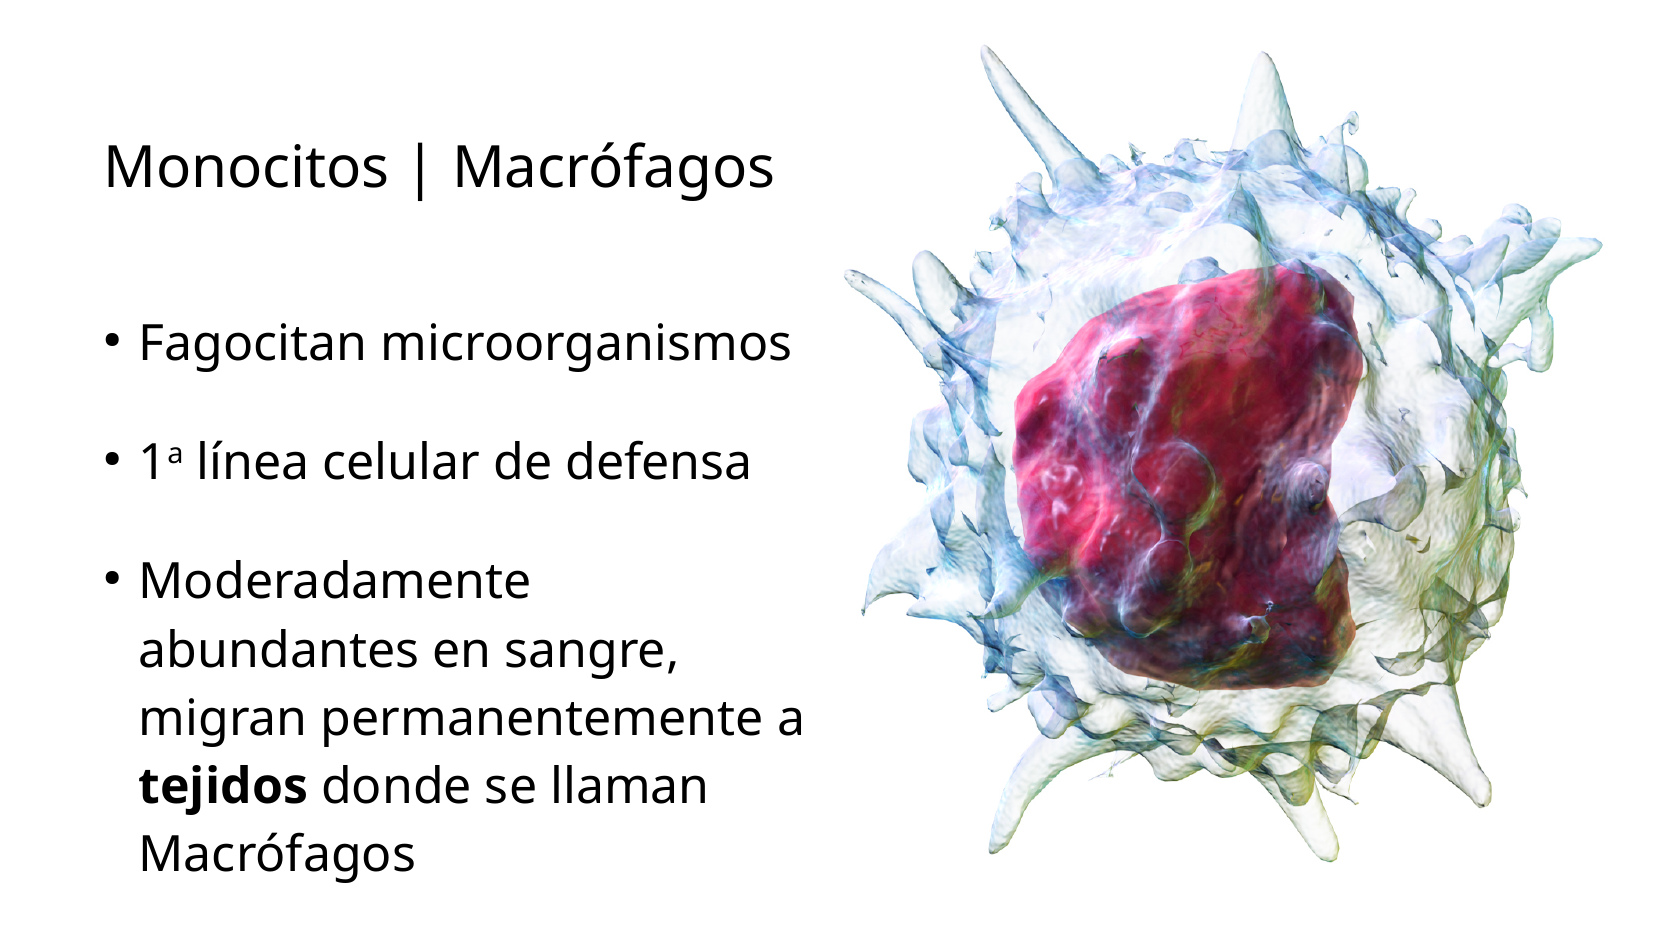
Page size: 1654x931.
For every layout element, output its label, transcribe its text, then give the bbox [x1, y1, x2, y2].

text_box Monocitos | Macrófagos Fagocitan microorganismos 1a línea celular de defensa Moderadamente abundantes en sangre, migran permanentemente a tejidos donde se llaman Macrófagos Núcleo grande con depresión Producidos en médula ósea [88, 118, 827, 915]
picture [791, 21, 1648, 916]
